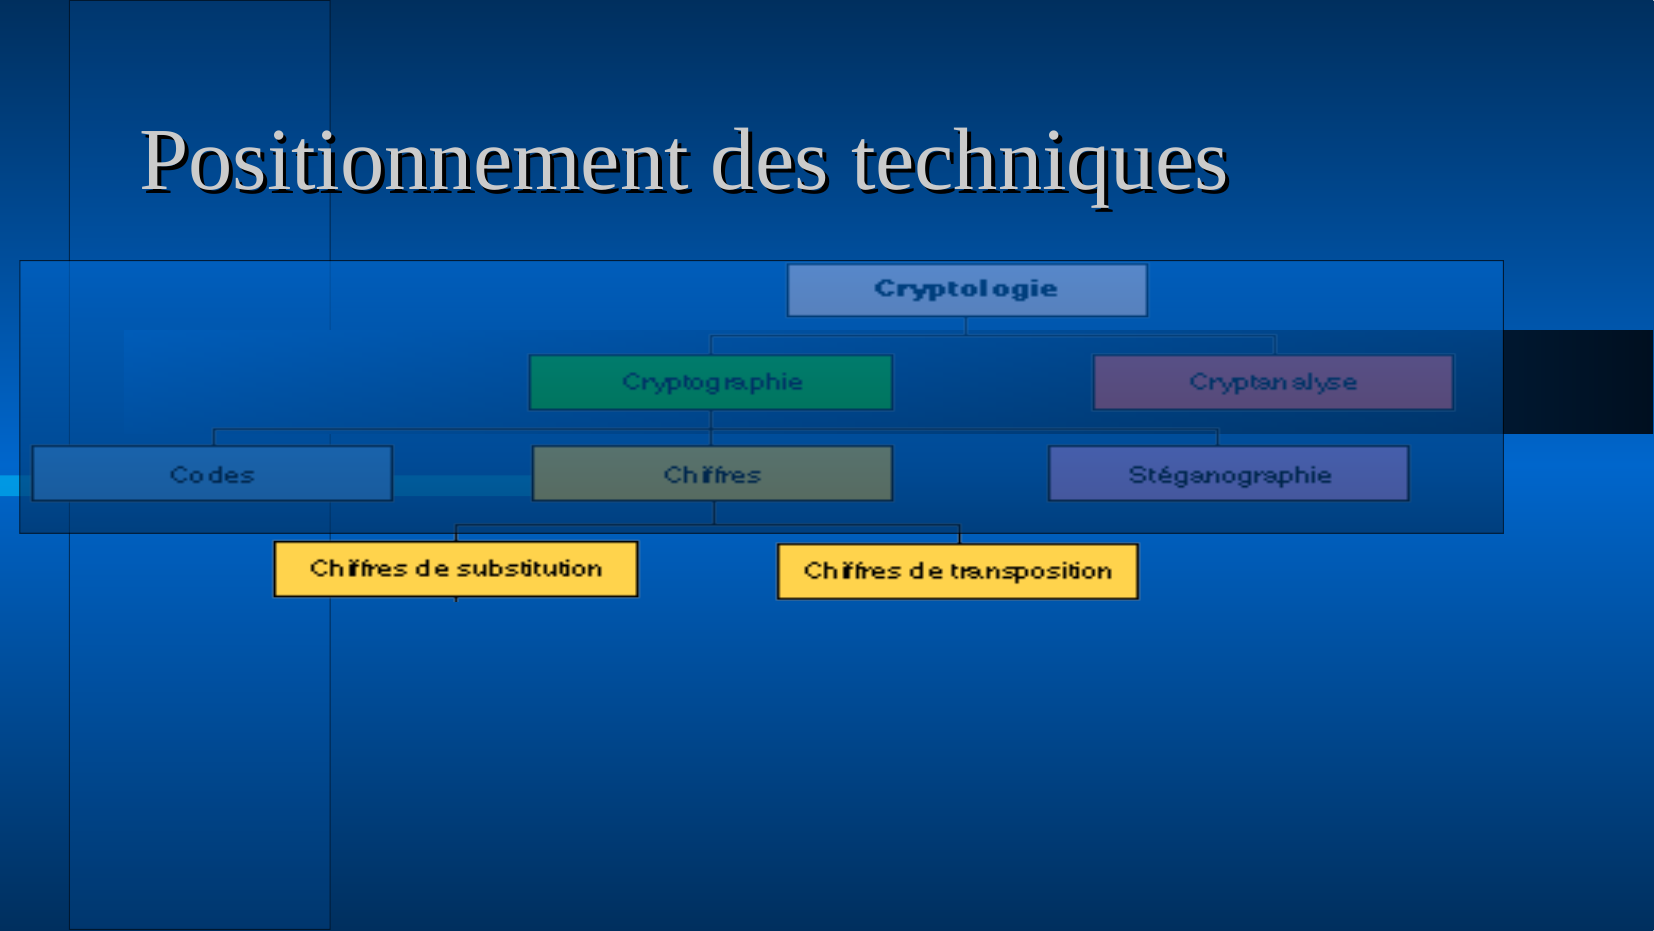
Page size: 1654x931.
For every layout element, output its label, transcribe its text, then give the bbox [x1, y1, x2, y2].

text_box [19, 260, 1504, 534]
picture [19, 261, 1641, 602]
title Positionnement des techniques [124, 69, 1530, 251]
